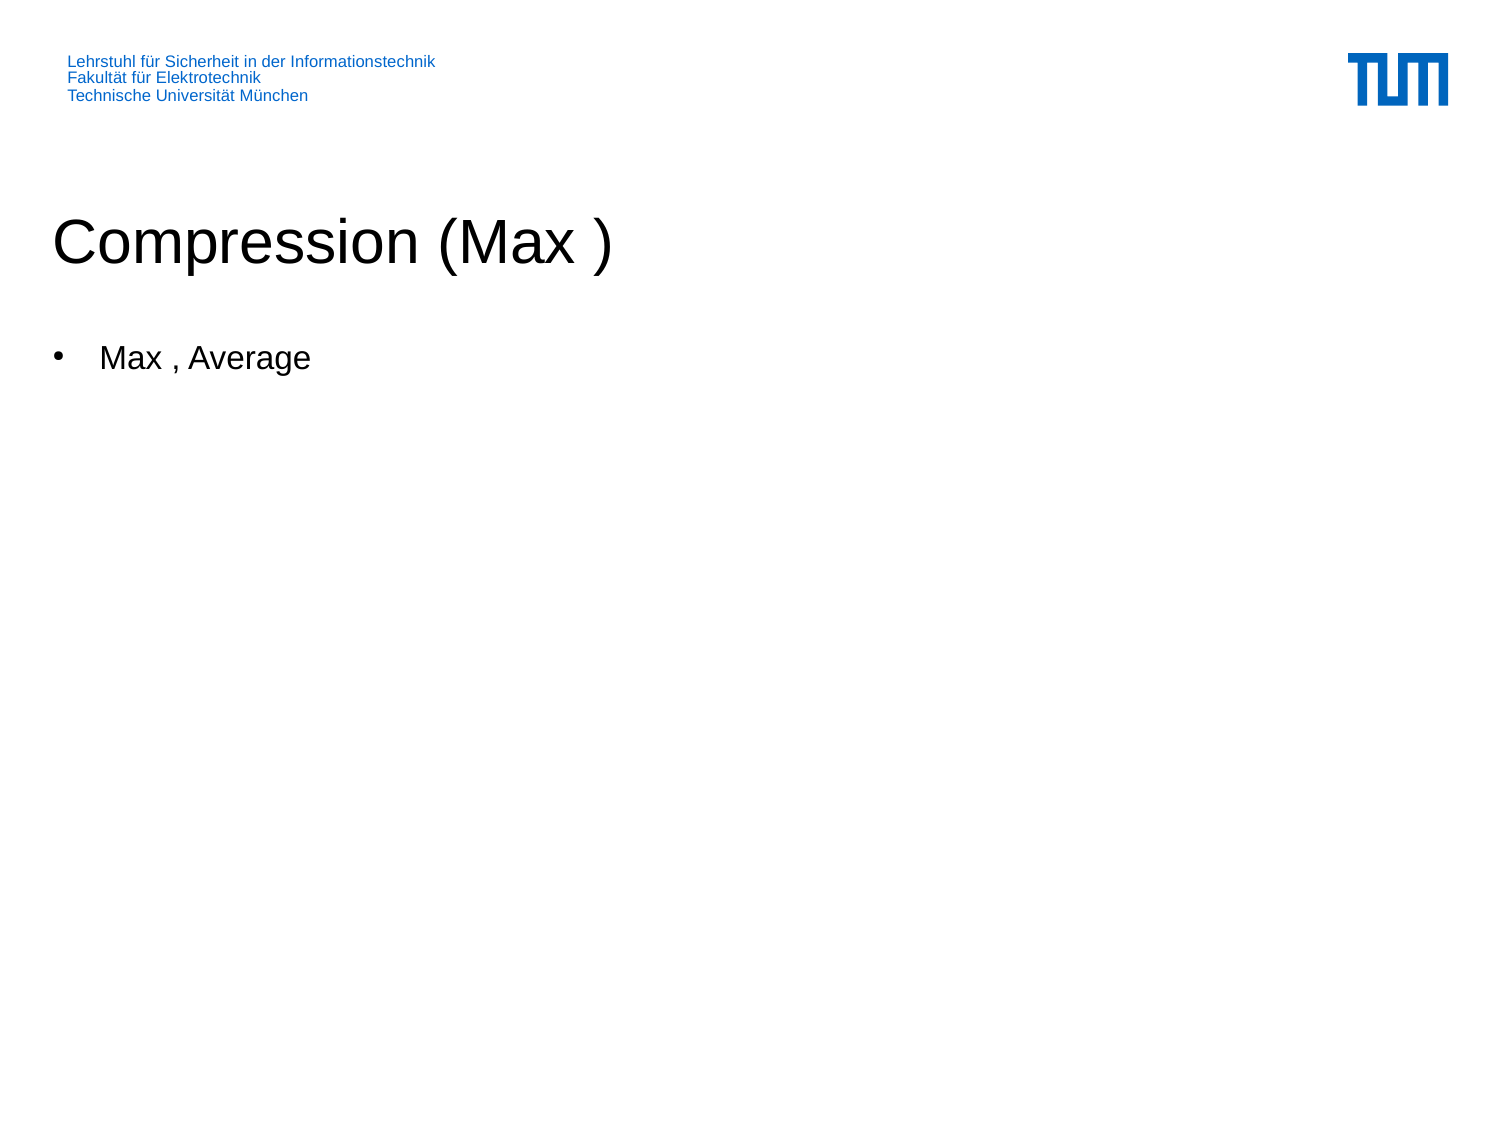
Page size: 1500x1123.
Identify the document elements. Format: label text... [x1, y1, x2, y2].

list Max , Average [52, 330, 1453, 508]
title Compression (Max ) [52, 200, 1453, 260]
